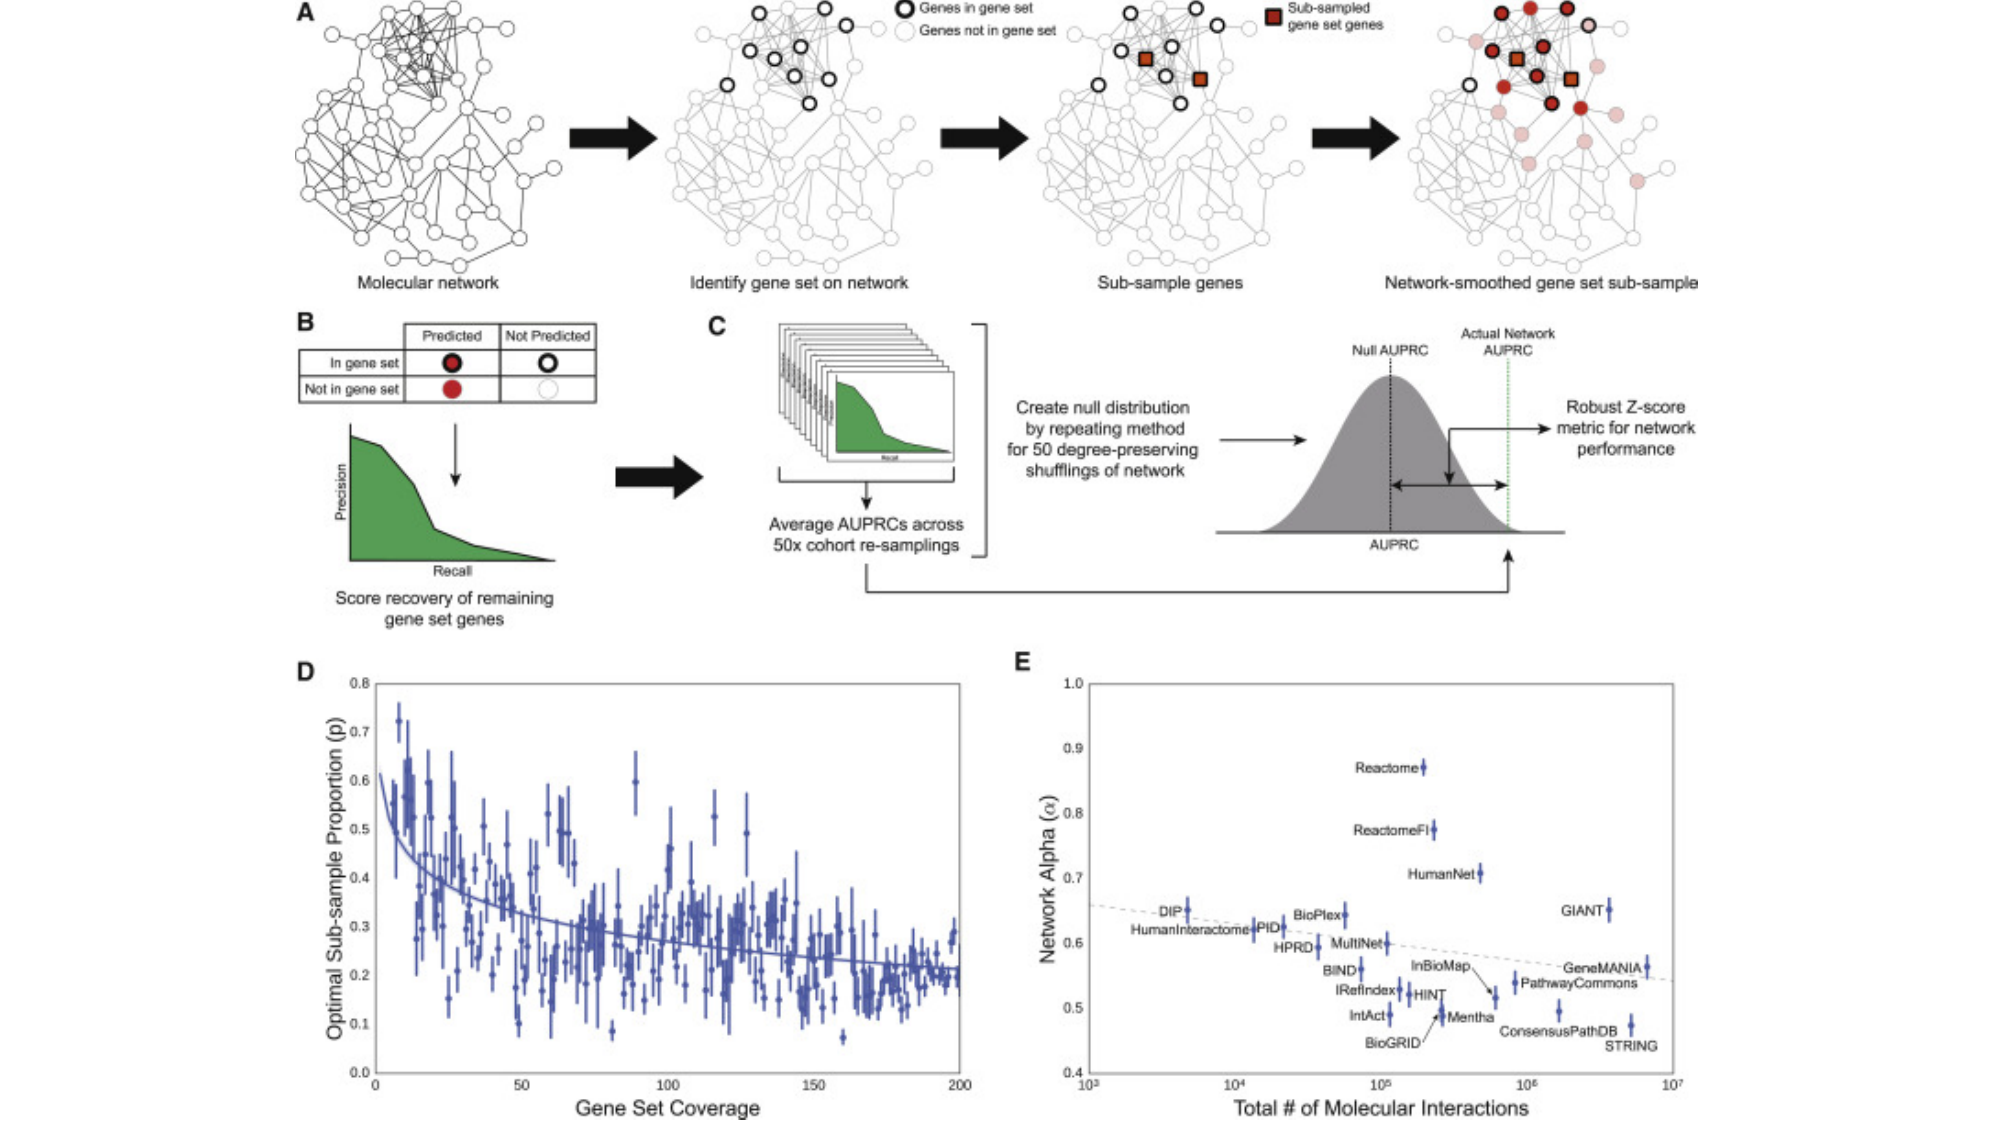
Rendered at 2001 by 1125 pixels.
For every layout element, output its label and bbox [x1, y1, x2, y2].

picture [295, 0, 1698, 1120]
